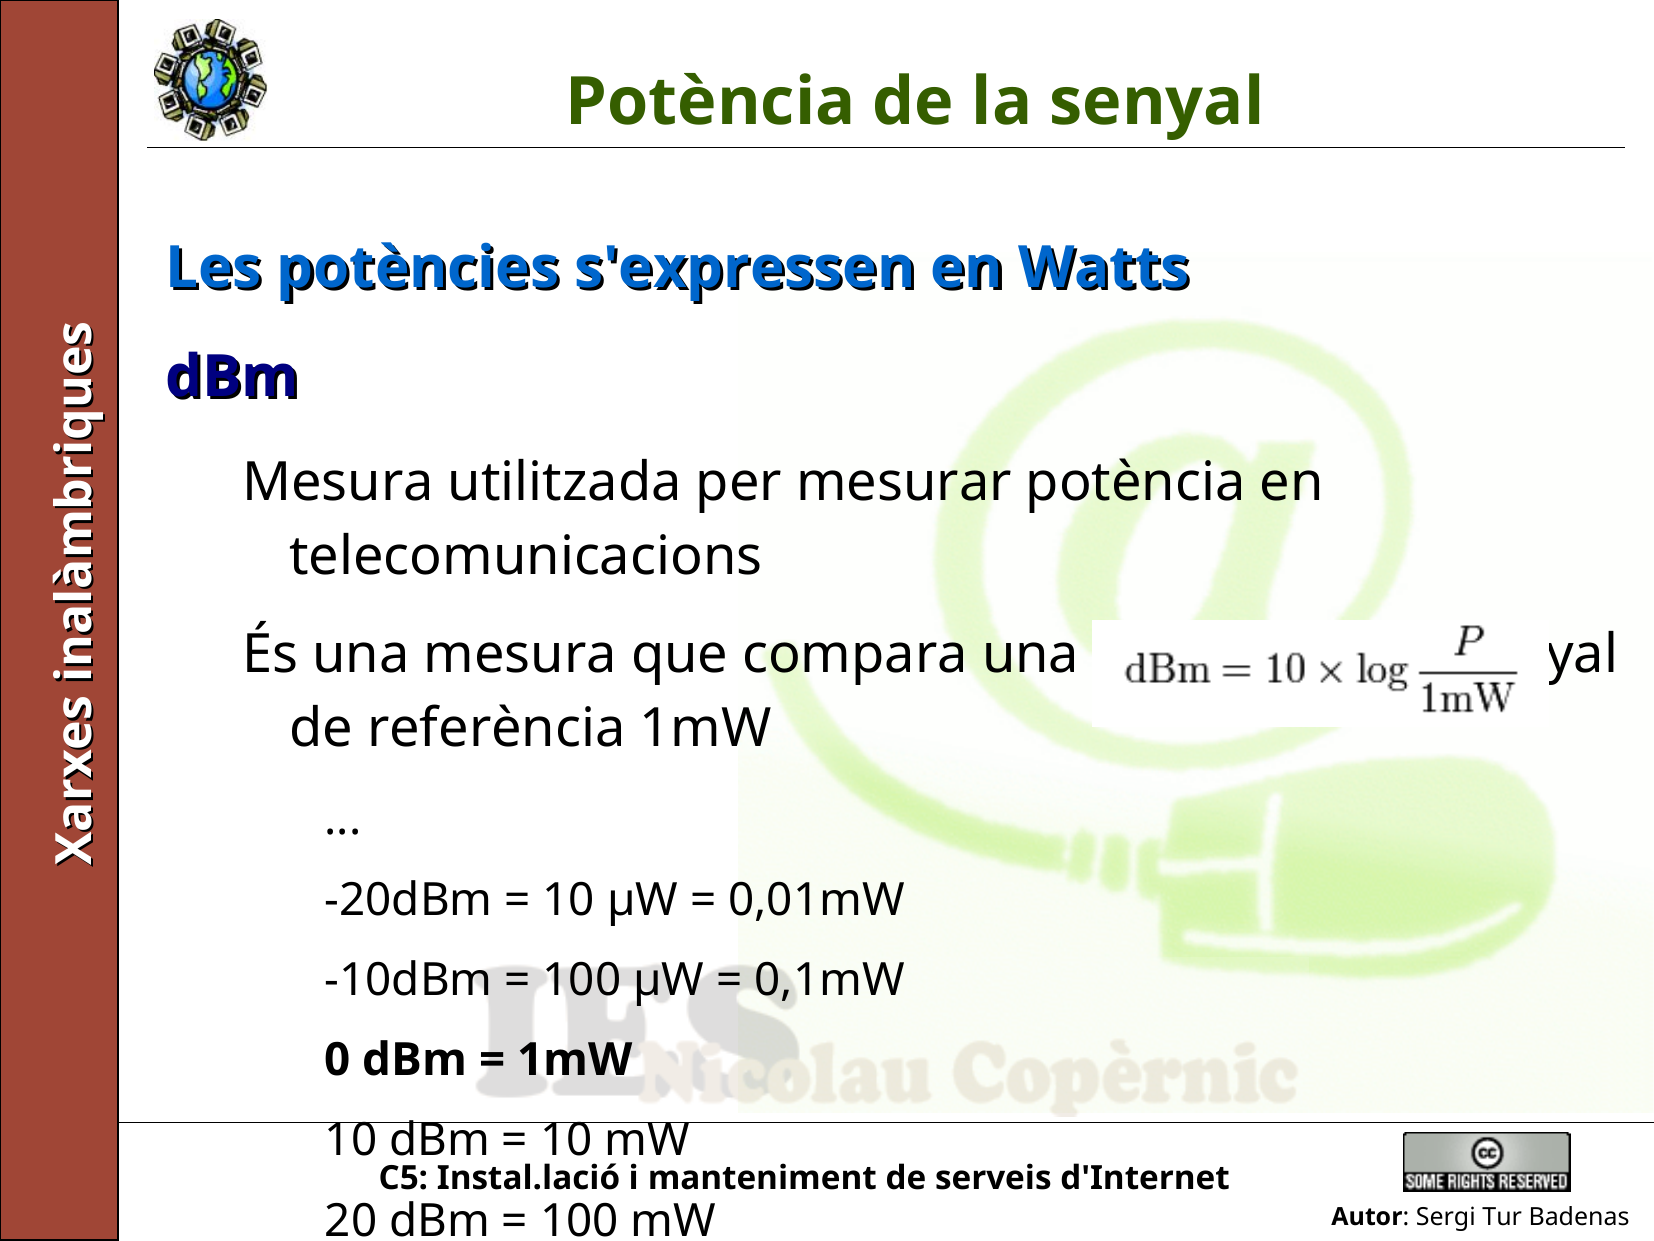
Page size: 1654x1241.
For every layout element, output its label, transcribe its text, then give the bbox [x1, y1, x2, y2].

picture [1403, 1132, 1571, 1192]
title Potència de la senyal [171, 56, 1654, 141]
list Les potències s'expressen en Watts dBm Mesura utilitzada per mesurar potència en telecomunicacions És una mesura que compara una senyal amb la senyal de referència 1mW ... -20dBm = 10 µW = 0,01mW -10dBm = 100 µW = 0,1mW 0 dBm = 1mW 10 dBm = 10 mW 20 dBm = 100 mW 30 dBm =1 W = 1000 mW [147, 225, 1636, 1092]
picture [466, 252, 1654, 1117]
picture [154, 19, 268, 142]
picture [1092, 620, 1549, 727]
